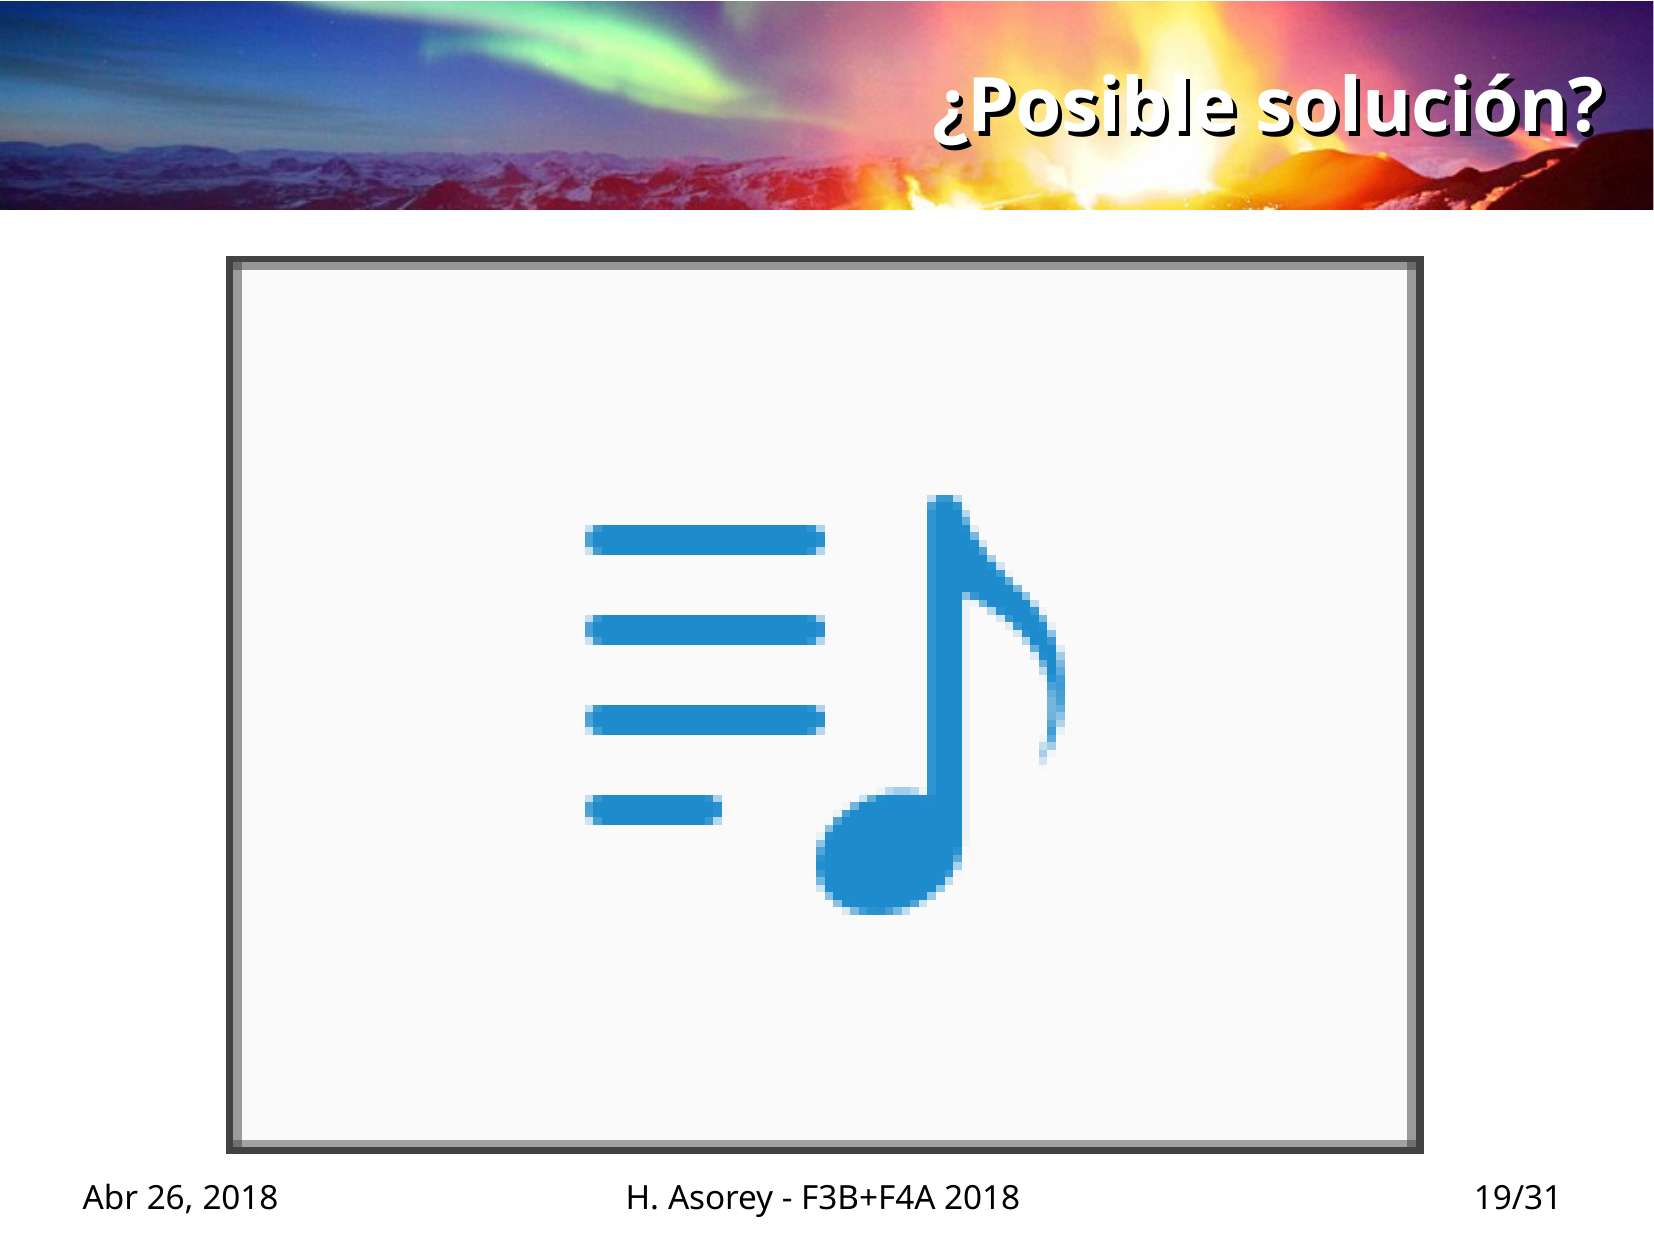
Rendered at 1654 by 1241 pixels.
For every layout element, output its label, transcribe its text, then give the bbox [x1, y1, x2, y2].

text_box [225, 255, 1426, 1156]
picture [0, 1, 1654, 210]
title ¿Posible solución? [45, 15, 1606, 191]
